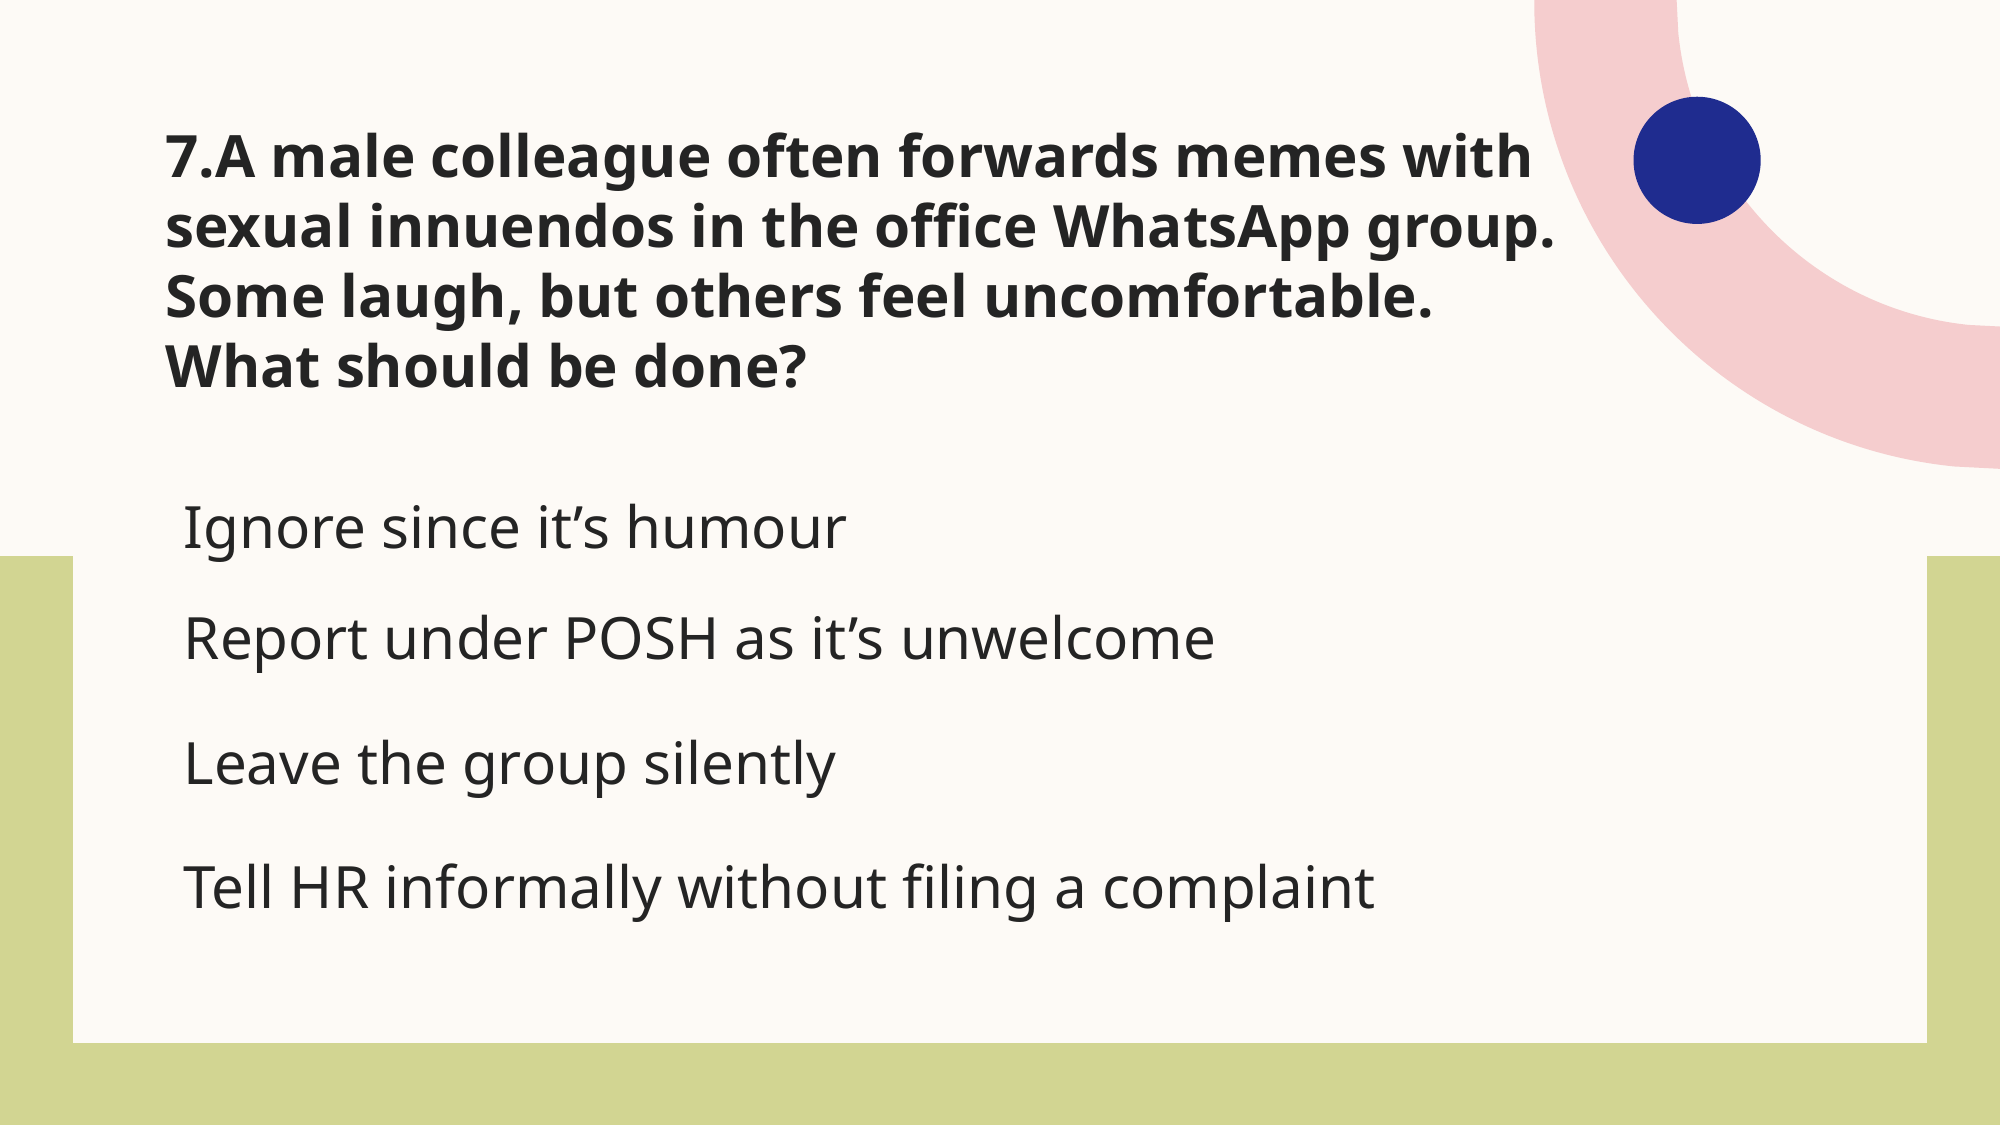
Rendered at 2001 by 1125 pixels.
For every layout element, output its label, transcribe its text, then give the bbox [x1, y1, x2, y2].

text_box Ignore since it’s humour [168, 482, 1171, 569]
text_box 7.A male colleague often forwards memes with sexual innuendos in the office WhatsApp group. Some laugh, but others feel uncomfortable. What should be done? [150, 66, 1706, 410]
text_box Tell HR informally without filing a complaint [168, 842, 1490, 929]
text_box Report under POSH as it’s unwelcome [168, 593, 1252, 680]
text_box Leave the group silently [168, 718, 1212, 805]
